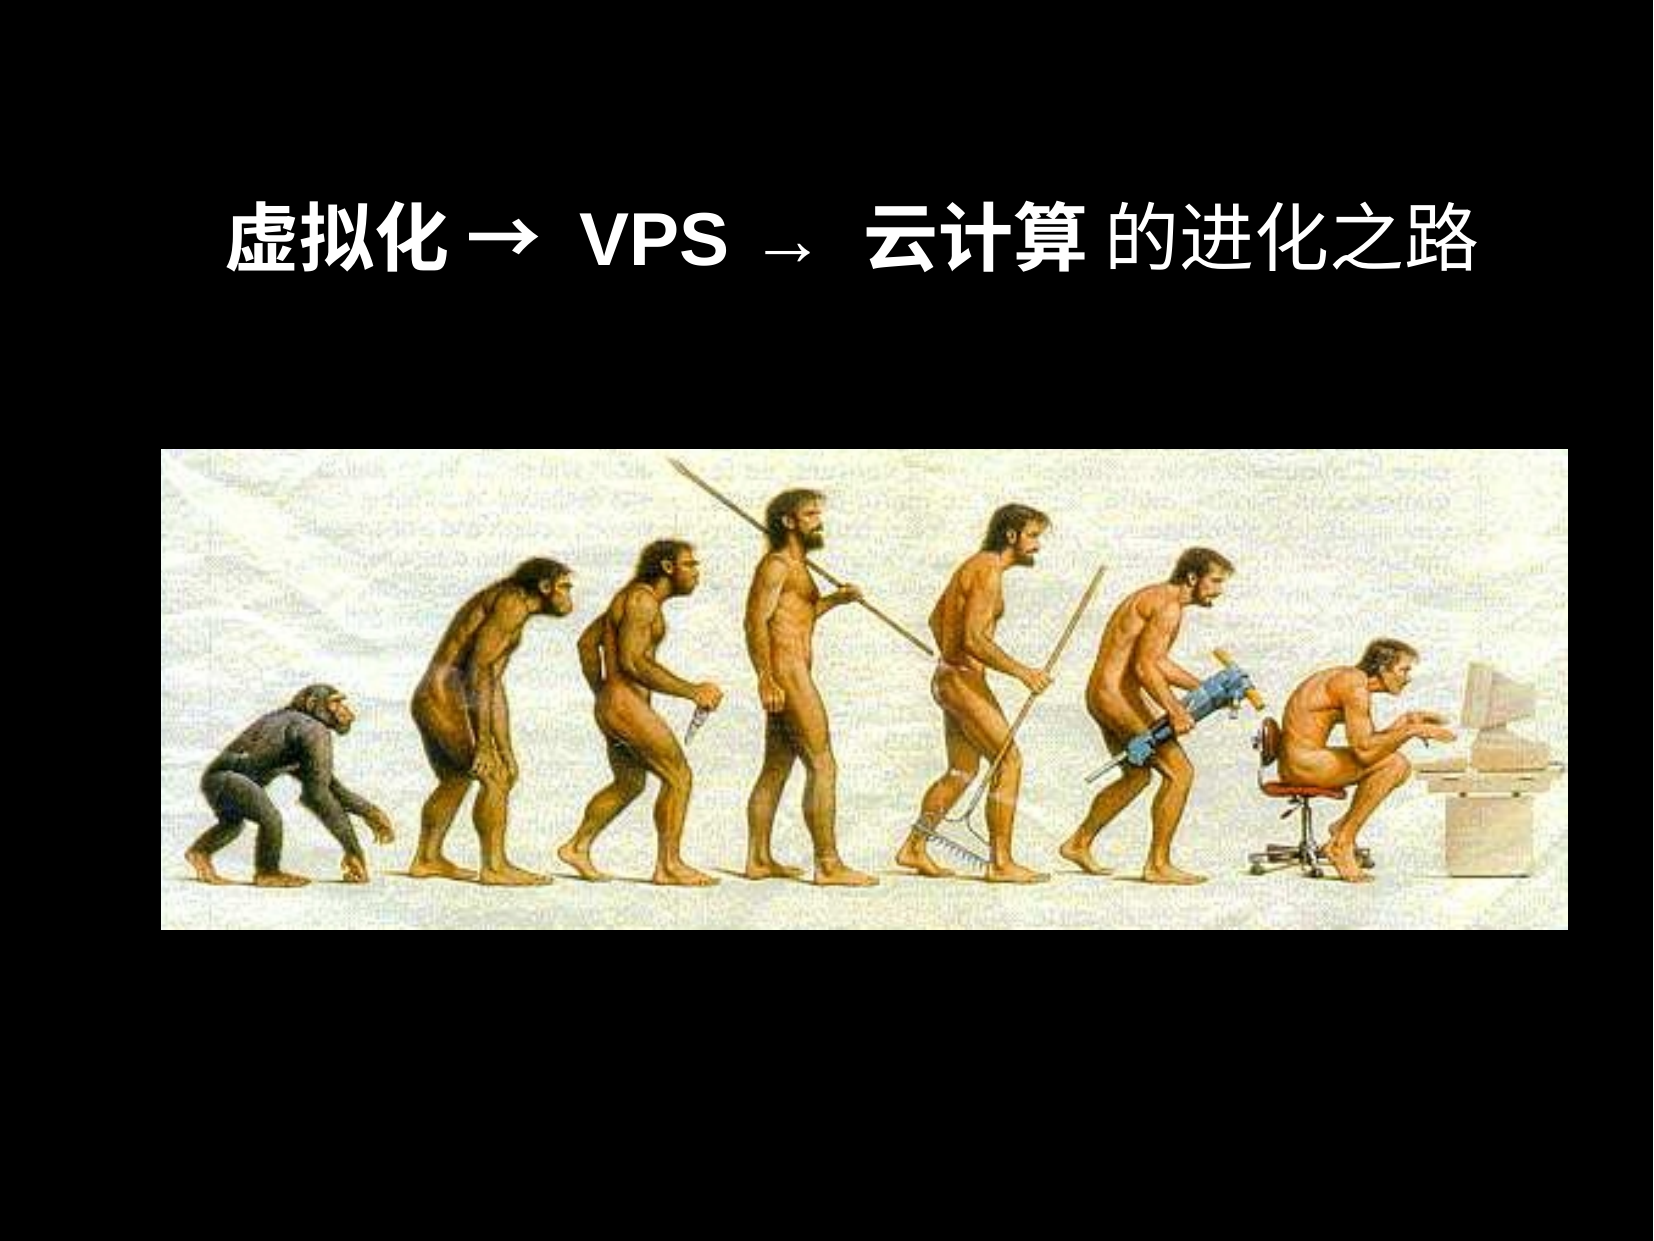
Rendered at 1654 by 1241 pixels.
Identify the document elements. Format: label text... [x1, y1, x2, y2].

picture [161, 449, 1568, 931]
text_box 虚拟化 → VPS → 云计算 的进化之路 [209, 171, 1503, 271]
